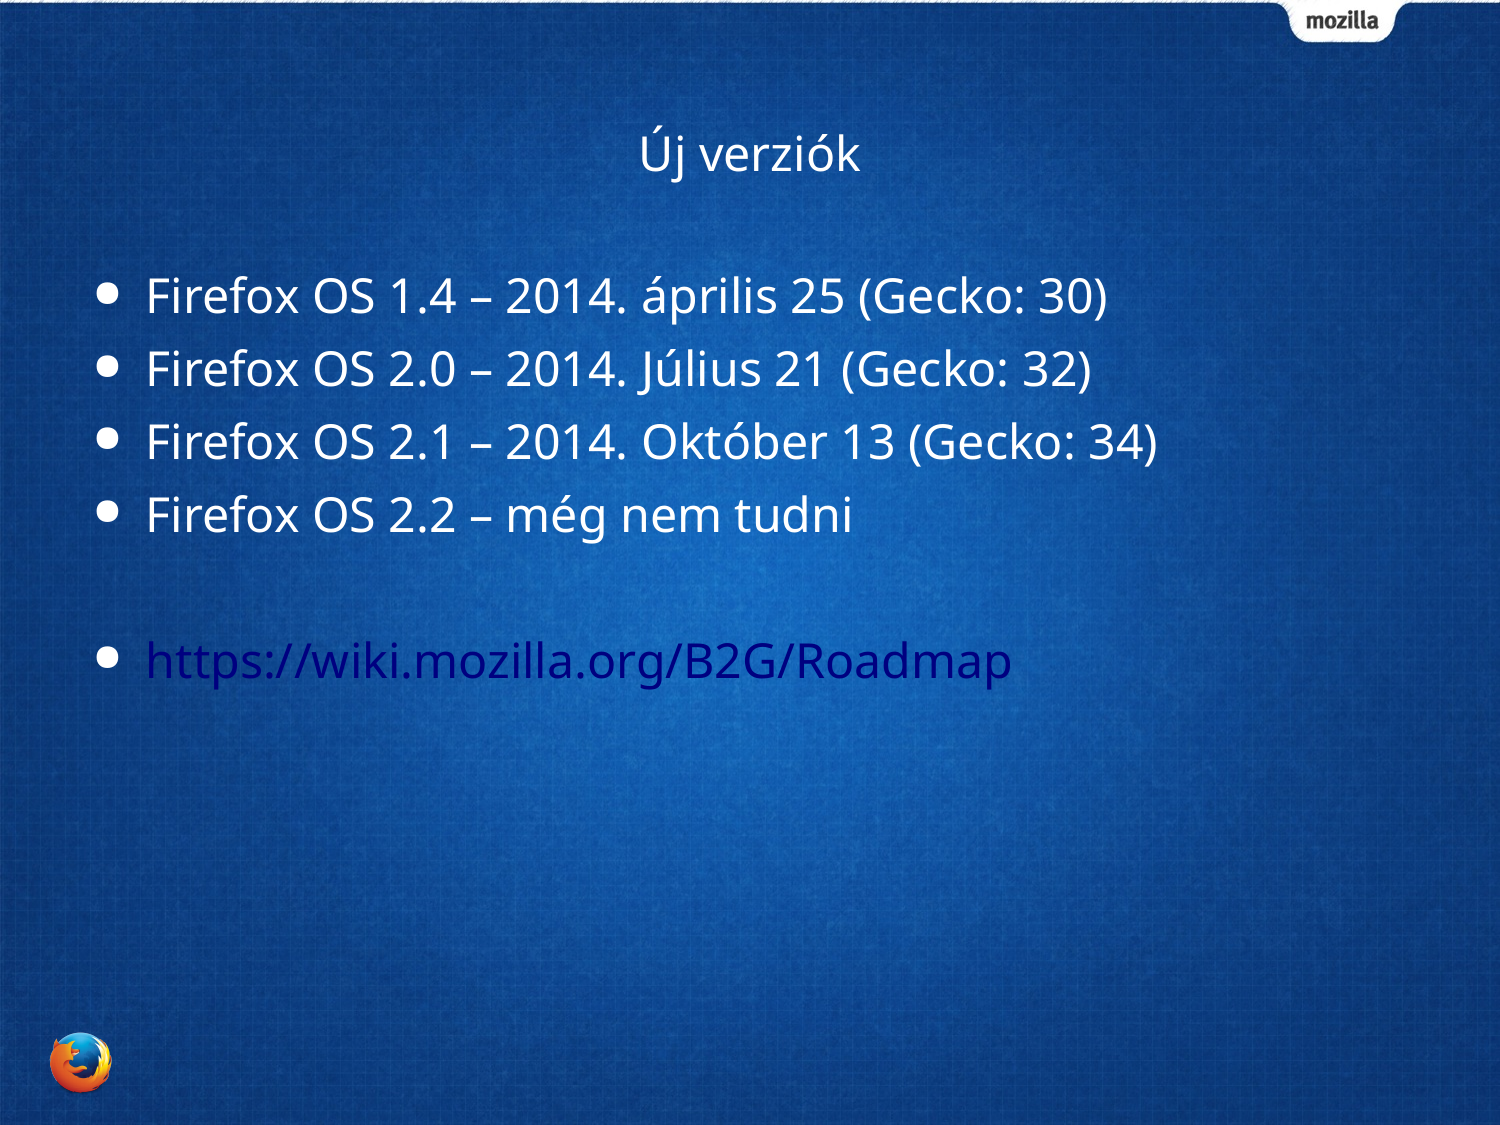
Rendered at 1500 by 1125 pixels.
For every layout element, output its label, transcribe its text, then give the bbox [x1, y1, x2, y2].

list Firefox OS 1.4 – 2014. április 25 (Gecko: 30) Firefox OS 2.0 – 2014. Július 21 (Gecko: 32) Firefox OS 2.1 – 2014. Október 13 (Gecko: 34) Firefox OS 2.2 – még nem tudni https://wiki.mozilla.org/B2G/Roadmap [75, 262, 1425, 1005]
picture [0, 0, 1500, 1125]
title Új verziók [75, 45, 1425, 233]
